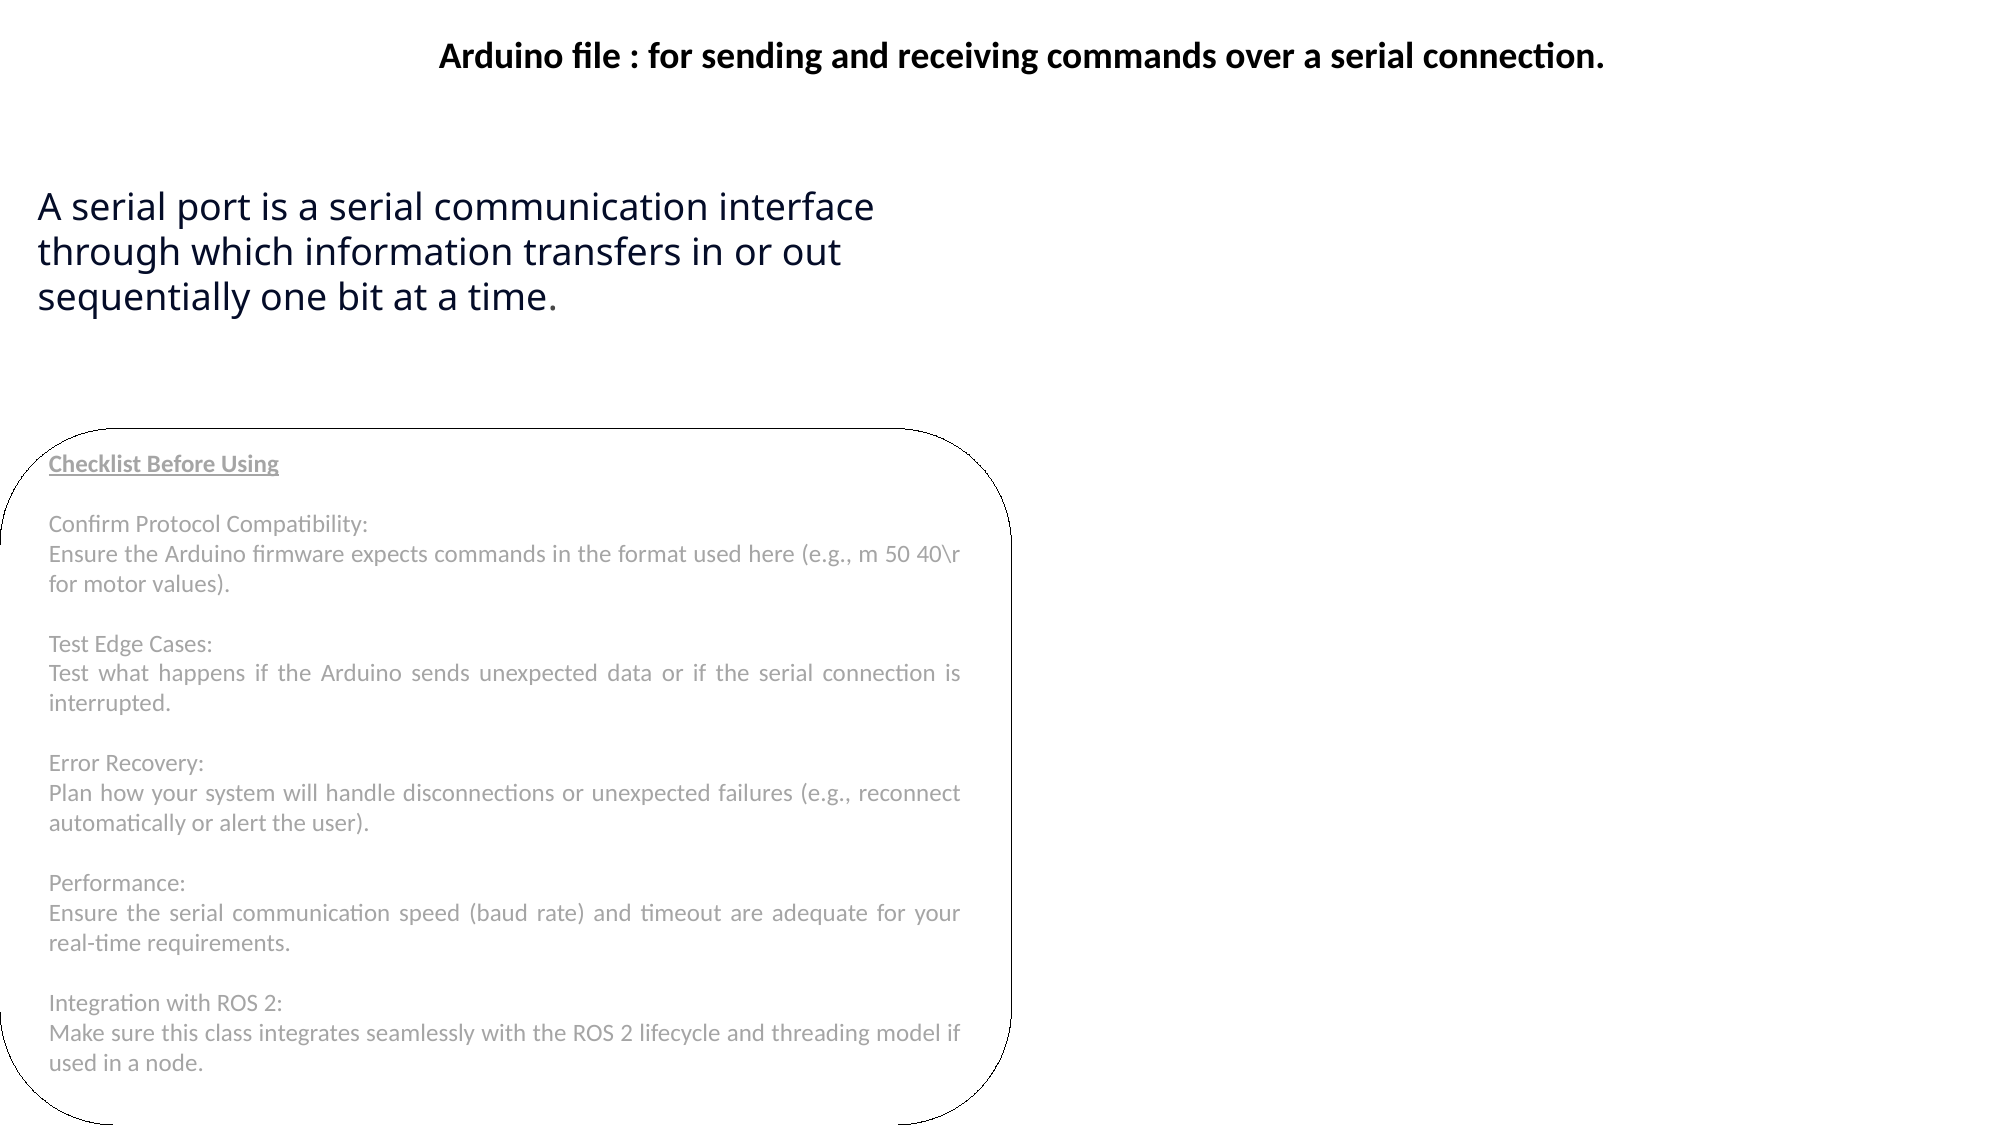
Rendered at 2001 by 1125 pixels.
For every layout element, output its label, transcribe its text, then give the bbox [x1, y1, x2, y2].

text_box A serial port is a serial communication interface through which information transfers in or out sequentially one bit at a time. [22, 175, 1023, 326]
text_box Arduino file : for sending and receiving commands over a serial connection. [120, 23, 1926, 84]
text_box Checklist Before Using Confirm Protocol Compatibility: Ensure the Arduino firmware expects commands in the format used here (e.g., m 50 40\r for motor values). Test Edge Cases: Test what happens if the Arduino sends unexpected data or if the serial connection is interrupted. Error Recovery: Plan how your system will handle disconnections or unexpected failures (e.g., reconnect automatically or alert the user). Performance: Ensure the serial communication speed (baud rate) and timeout are adequate for your real-time requirements. Integration with ROS 2: Make sure this class integrates seamlessly with the ROS 2 lifecycle and threading model if used in a node. [0, 428, 1012, 1125]
